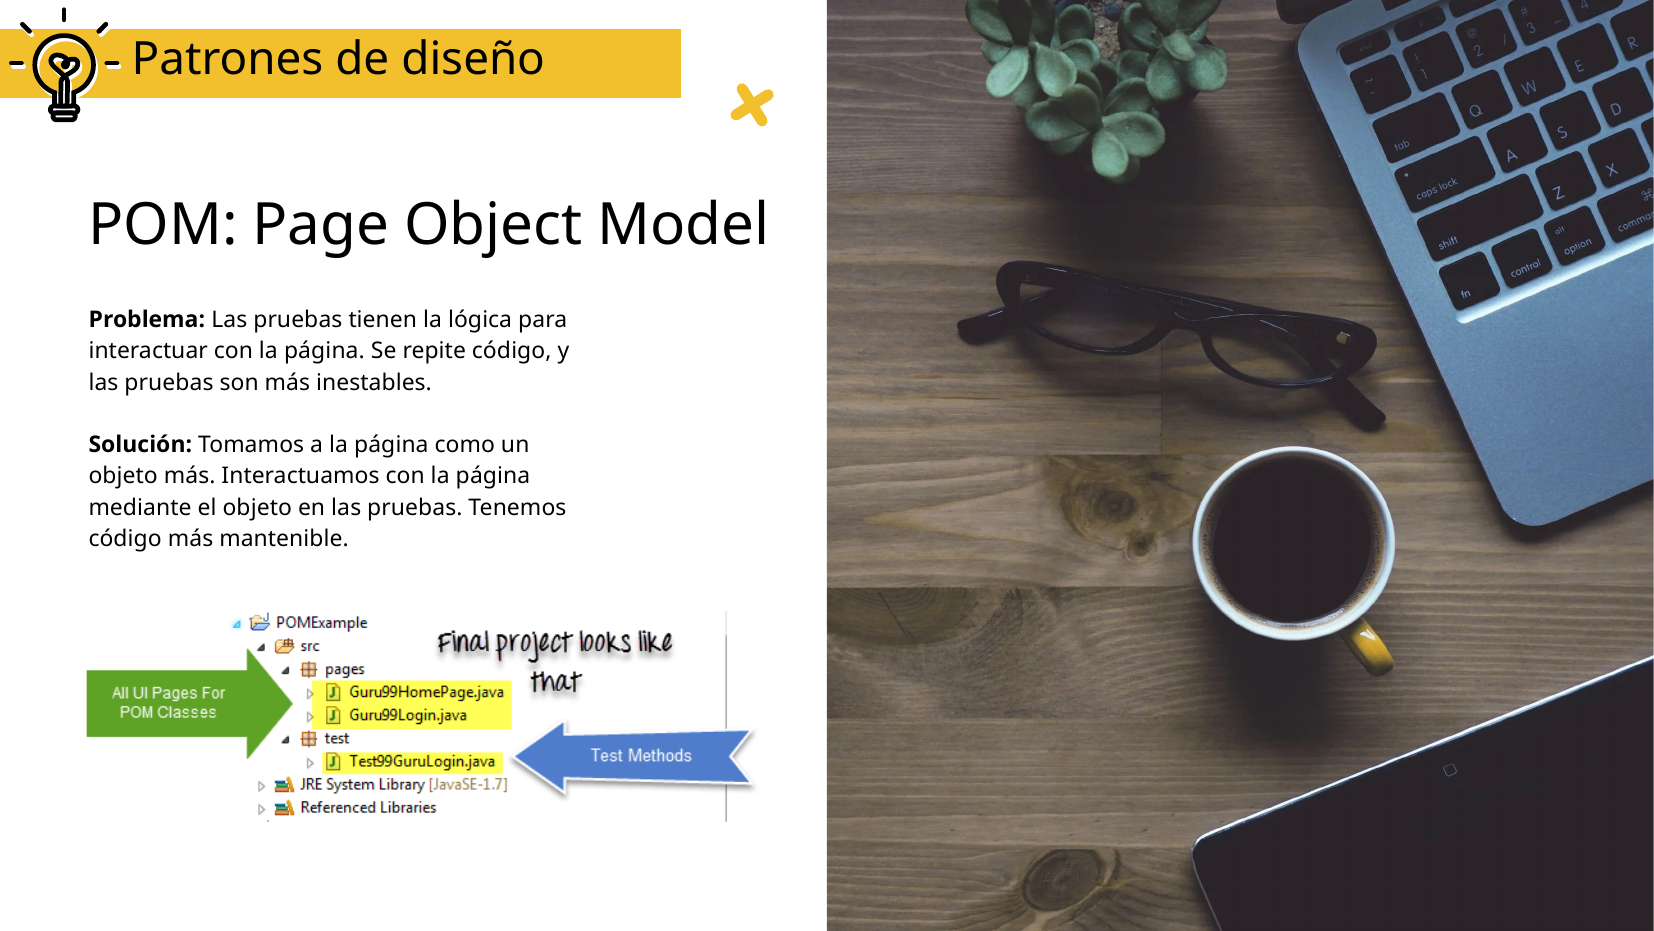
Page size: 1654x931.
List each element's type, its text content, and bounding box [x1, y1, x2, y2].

text_box Problema: Las pruebas tienen la lógica para interactuar con la página. Se repite código, y las pruebas son más inestables. Solución: Tomamos a la página como un objeto más. Interactuamos con la página mediante el objeto en las pruebas. Tenemos código más mantenible. [88, 295, 577, 560]
picture [60, 560, 768, 886]
title POM: Page Object Model [88, 177, 810, 266]
picture [826, 0, 1654, 931]
title Patrones de diseño [131, 16, 578, 97]
